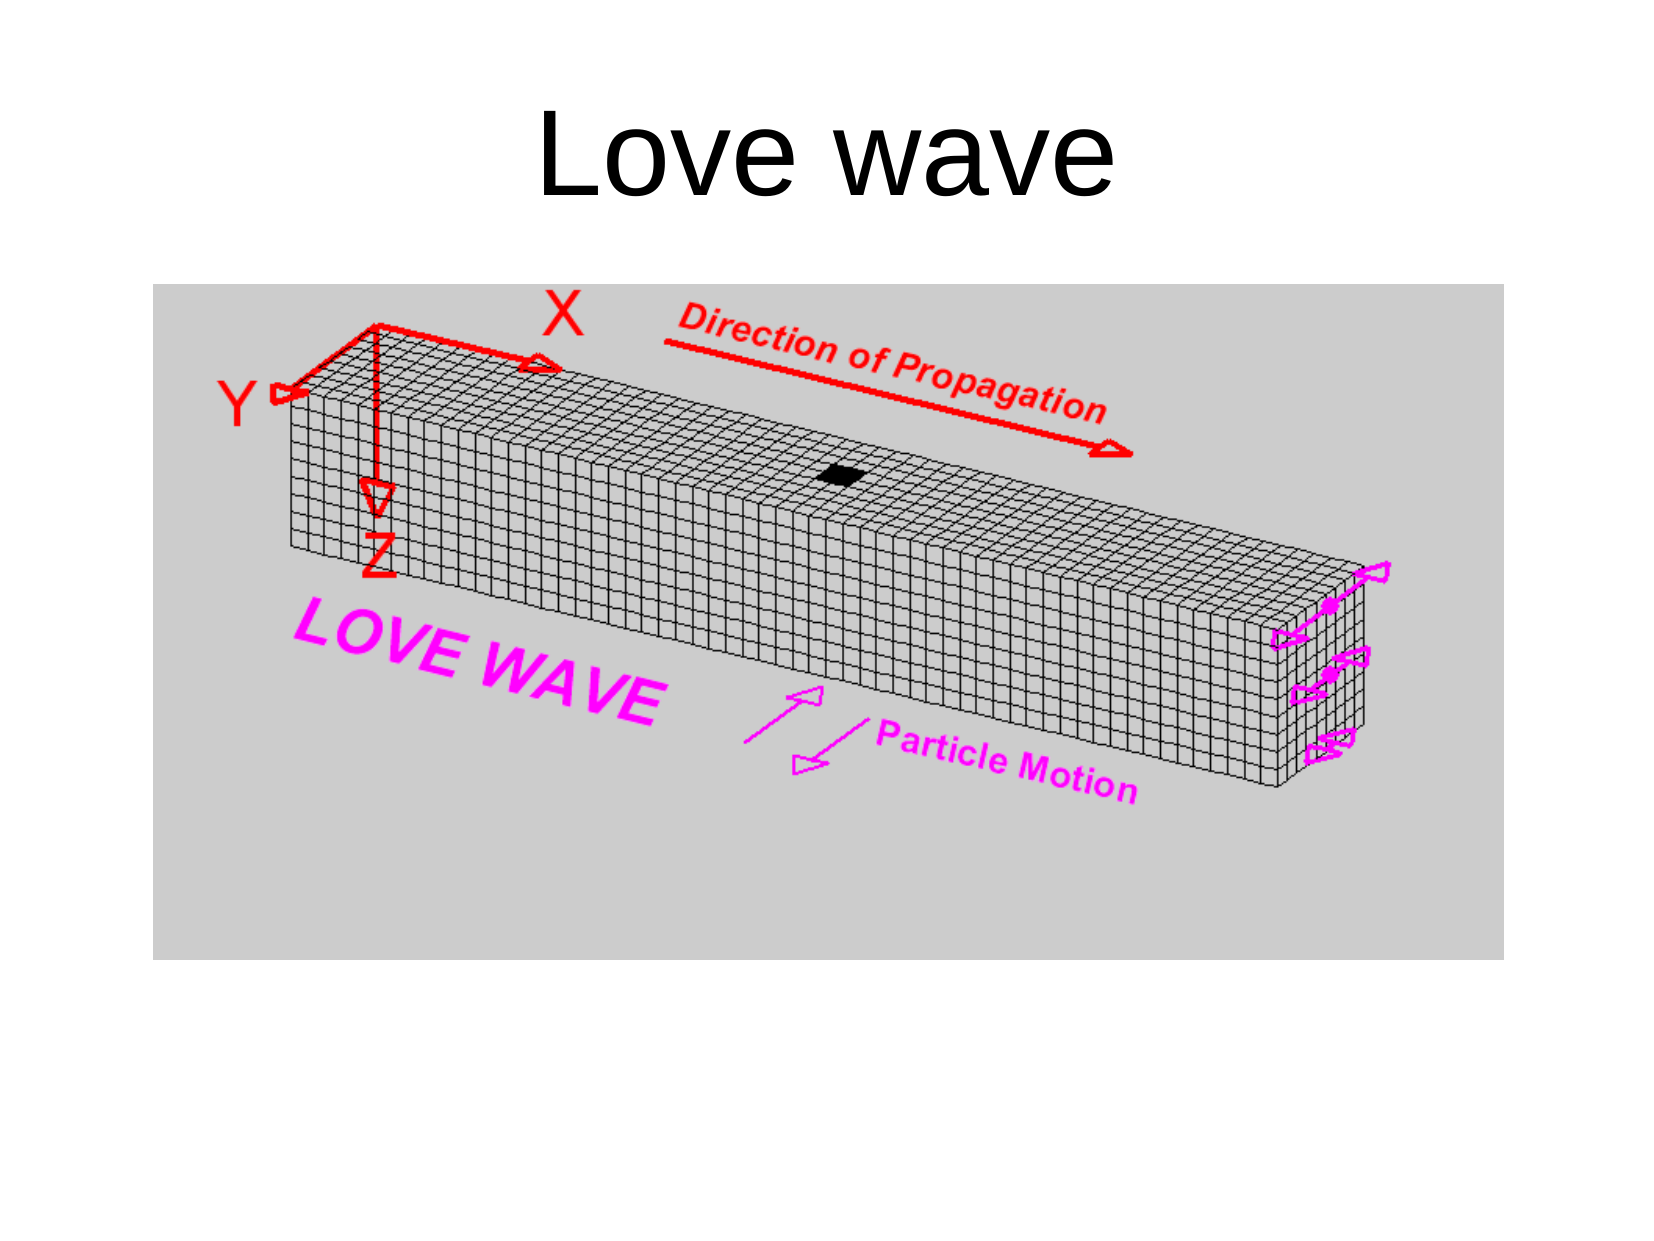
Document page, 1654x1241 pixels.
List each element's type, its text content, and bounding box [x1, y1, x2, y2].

title Love wave [82, 49, 1571, 257]
picture [153, 284, 1504, 960]
